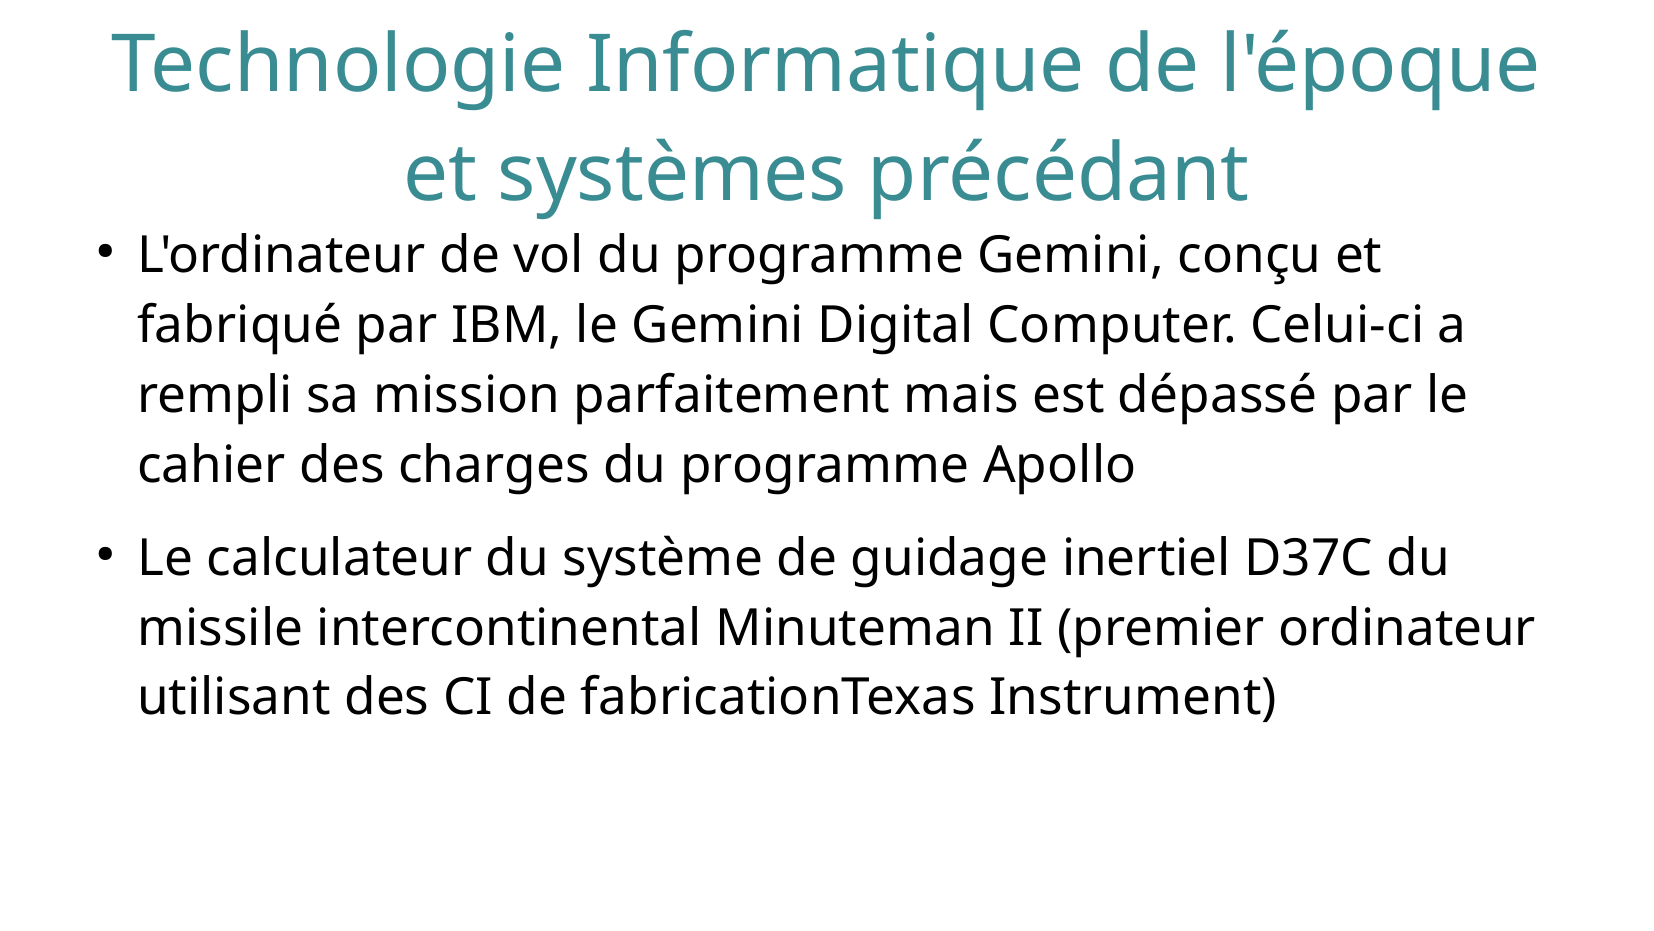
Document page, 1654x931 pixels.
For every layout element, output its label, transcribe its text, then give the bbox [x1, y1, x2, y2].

title Technologie Informatique de l'époque et systèmes précédant [82, 21, 1571, 208]
list L'ordinateur de vol du programme Gemini, conçu et fabriqué par IBM, le Gemini Digital Computer. Celui-ci a rempli sa mission parfaitement mais est dépassé par le cahier des charges du programme Apollo Le calculateur du système de guidage inertiel D37C du missile intercontinental Minuteman II (premier ordinateur utilisant des CI de fabricationTexas Instrument) [82, 217, 1571, 758]
